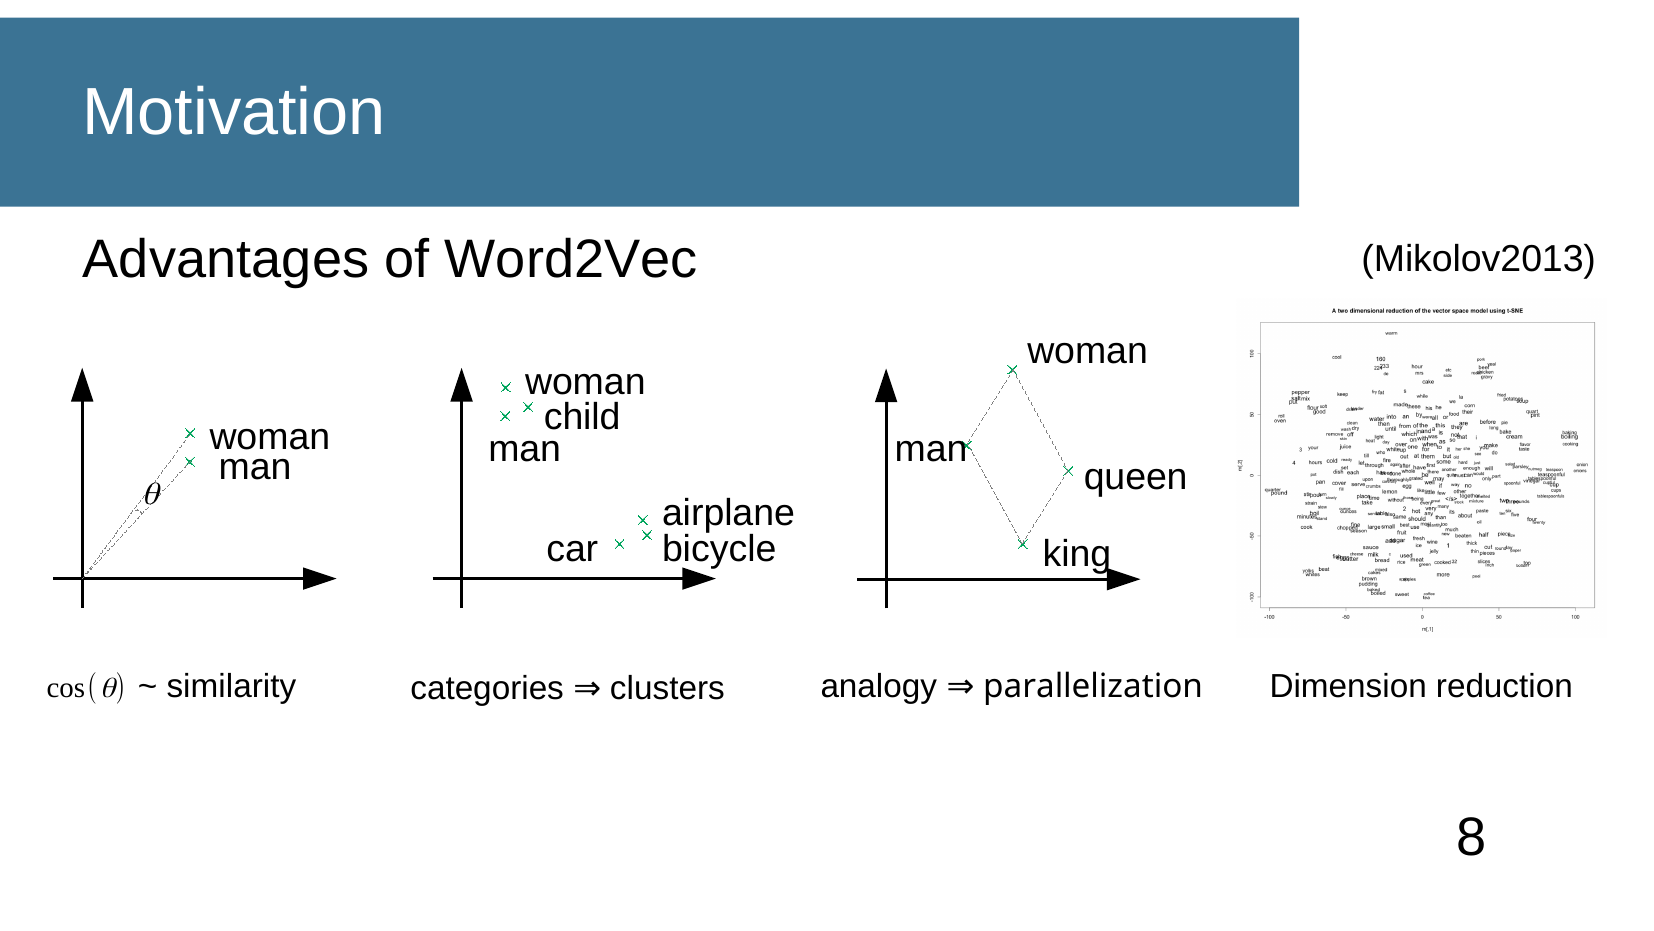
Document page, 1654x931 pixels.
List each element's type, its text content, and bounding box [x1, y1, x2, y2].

title Motivation [82, 35, 1234, 189]
picture [1236, 298, 1607, 638]
text_box man [203, 438, 312, 499]
text_box airplane [647, 484, 819, 544]
text_box [523, 402, 529, 412]
text_box analogy ⇒ parallelization [805, 660, 1227, 721]
chart [136, 482, 163, 508]
text_box [500, 411, 510, 420]
text_box [501, 382, 510, 392]
text_box king [1027, 526, 1145, 586]
text_box ~ similarity [123, 660, 331, 721]
list Advantages of Word2Vec [82, 224, 1571, 764]
text_box [615, 539, 624, 549]
text_box [1063, 469, 1069, 476]
text_box child [529, 388, 642, 448]
text_box [185, 428, 194, 438]
text_box [185, 457, 194, 466]
text_box woman [510, 353, 669, 414]
text_box [1018, 539, 1027, 549]
text_box bicycle [647, 520, 799, 581]
text_box man [473, 420, 582, 481]
text_box Dimension reduction [1254, 660, 1589, 721]
text_box car [531, 520, 614, 581]
chart [40, 670, 132, 706]
text_box woman [194, 408, 353, 469]
text_box man [879, 421, 988, 481]
text_box woman [1012, 322, 1171, 382]
text_box [638, 515, 647, 525]
text_box [1007, 365, 1012, 374]
text_box queen [1069, 448, 1210, 508]
text_box [642, 530, 647, 540]
text_box (Mikolov2013) [1346, 230, 1611, 288]
text_box categories ⇒ clusters [395, 662, 784, 723]
